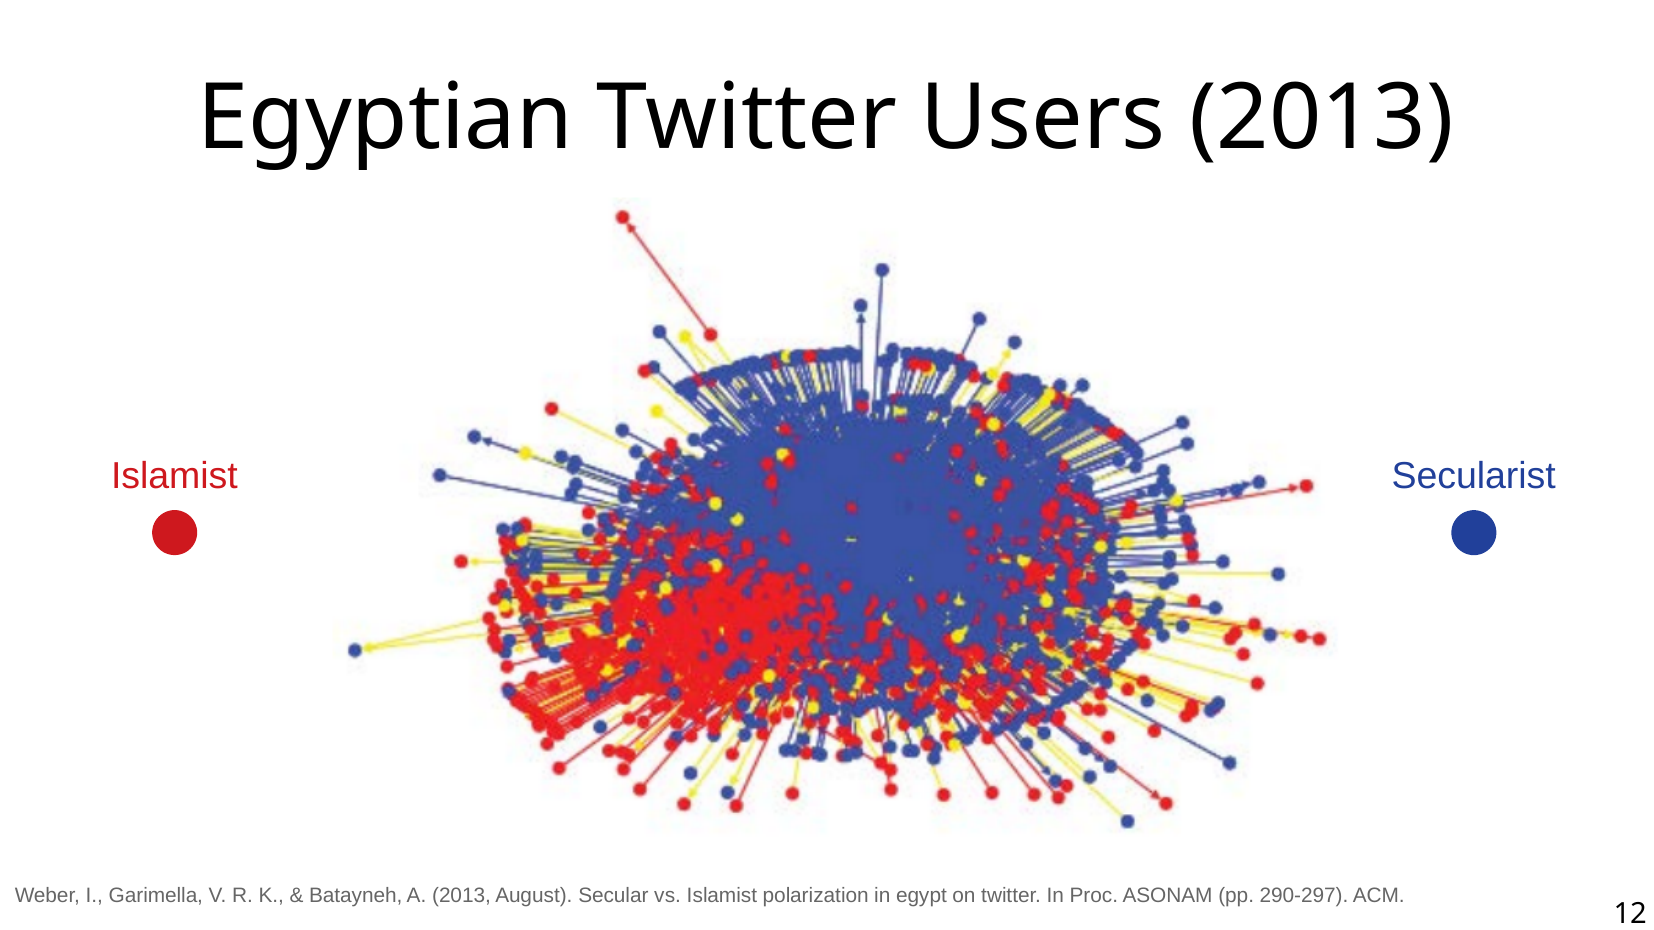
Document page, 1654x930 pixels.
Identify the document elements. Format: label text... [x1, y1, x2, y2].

text_box Islamist [47, 447, 303, 504]
title Egyptian Twitter Users (2013) [82, 1, 1571, 225]
text_box [152, 510, 198, 556]
text_box Weber, I., Garimella, V. R. K., & Batayneh, A. (2013, August). Secular vs. Islamist polarization in egypt on twitter. In Proc. ASONAM (pp. 290-297). ACM. [0, 876, 1531, 915]
picture [300, 179, 1360, 860]
text_box Secularist [1346, 447, 1602, 504]
text_box [1451, 510, 1497, 556]
